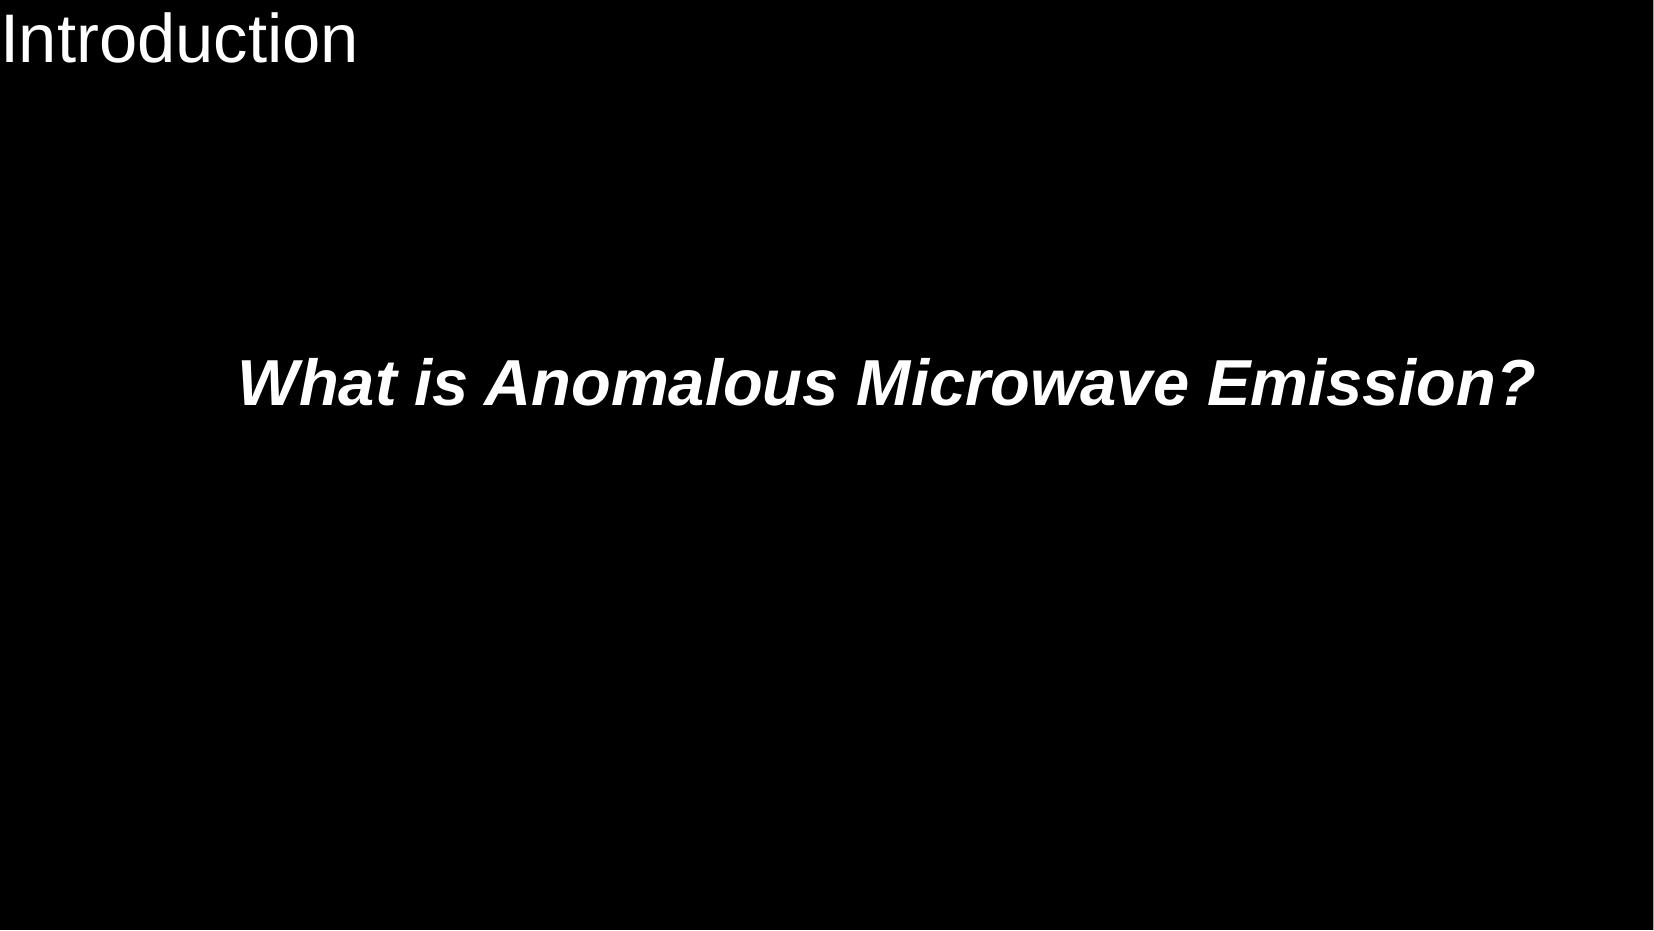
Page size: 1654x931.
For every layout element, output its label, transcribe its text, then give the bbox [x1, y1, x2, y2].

title Introduction [0, 0, 1651, 77]
list What is Anomalous Microwave Emission? [191, 346, 1546, 481]
